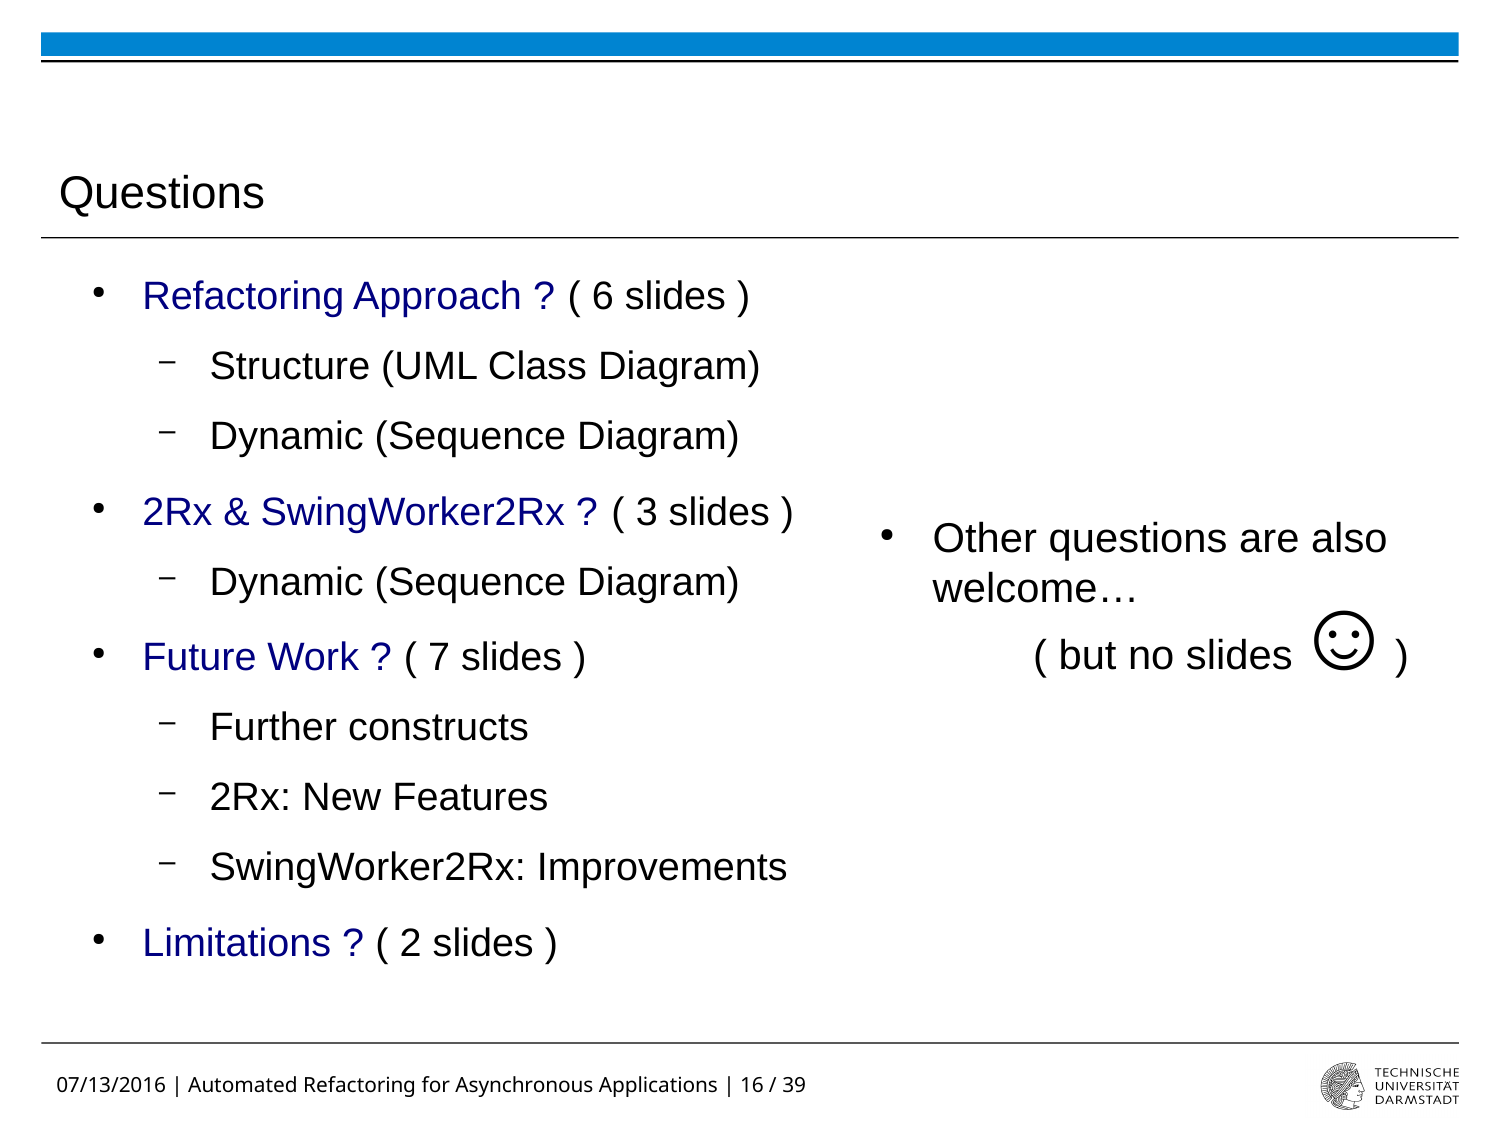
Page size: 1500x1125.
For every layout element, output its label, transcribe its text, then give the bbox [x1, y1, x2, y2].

list ( but no slides☺) [962, 570, 1454, 796]
text_box Questions [58, 80, 1149, 218]
list Refactoring Approach ? ( 6 slides ) Structure (UML Class Diagram) Dynamic (Sequence Diagram) 2Rx & SwingWorker2Rx ? ( 3 slides ) Dynamic (Sequence Diagram) Future Work ? ( 7 slides ) Further constructs 2Rx: New Features SwingWorker2Rx: Improvements Limitations ? ( 2 slides ) [75, 270, 796, 1002]
picture [1305, 1054, 1459, 1118]
list Other questions are also welcome… [861, 510, 1456, 736]
